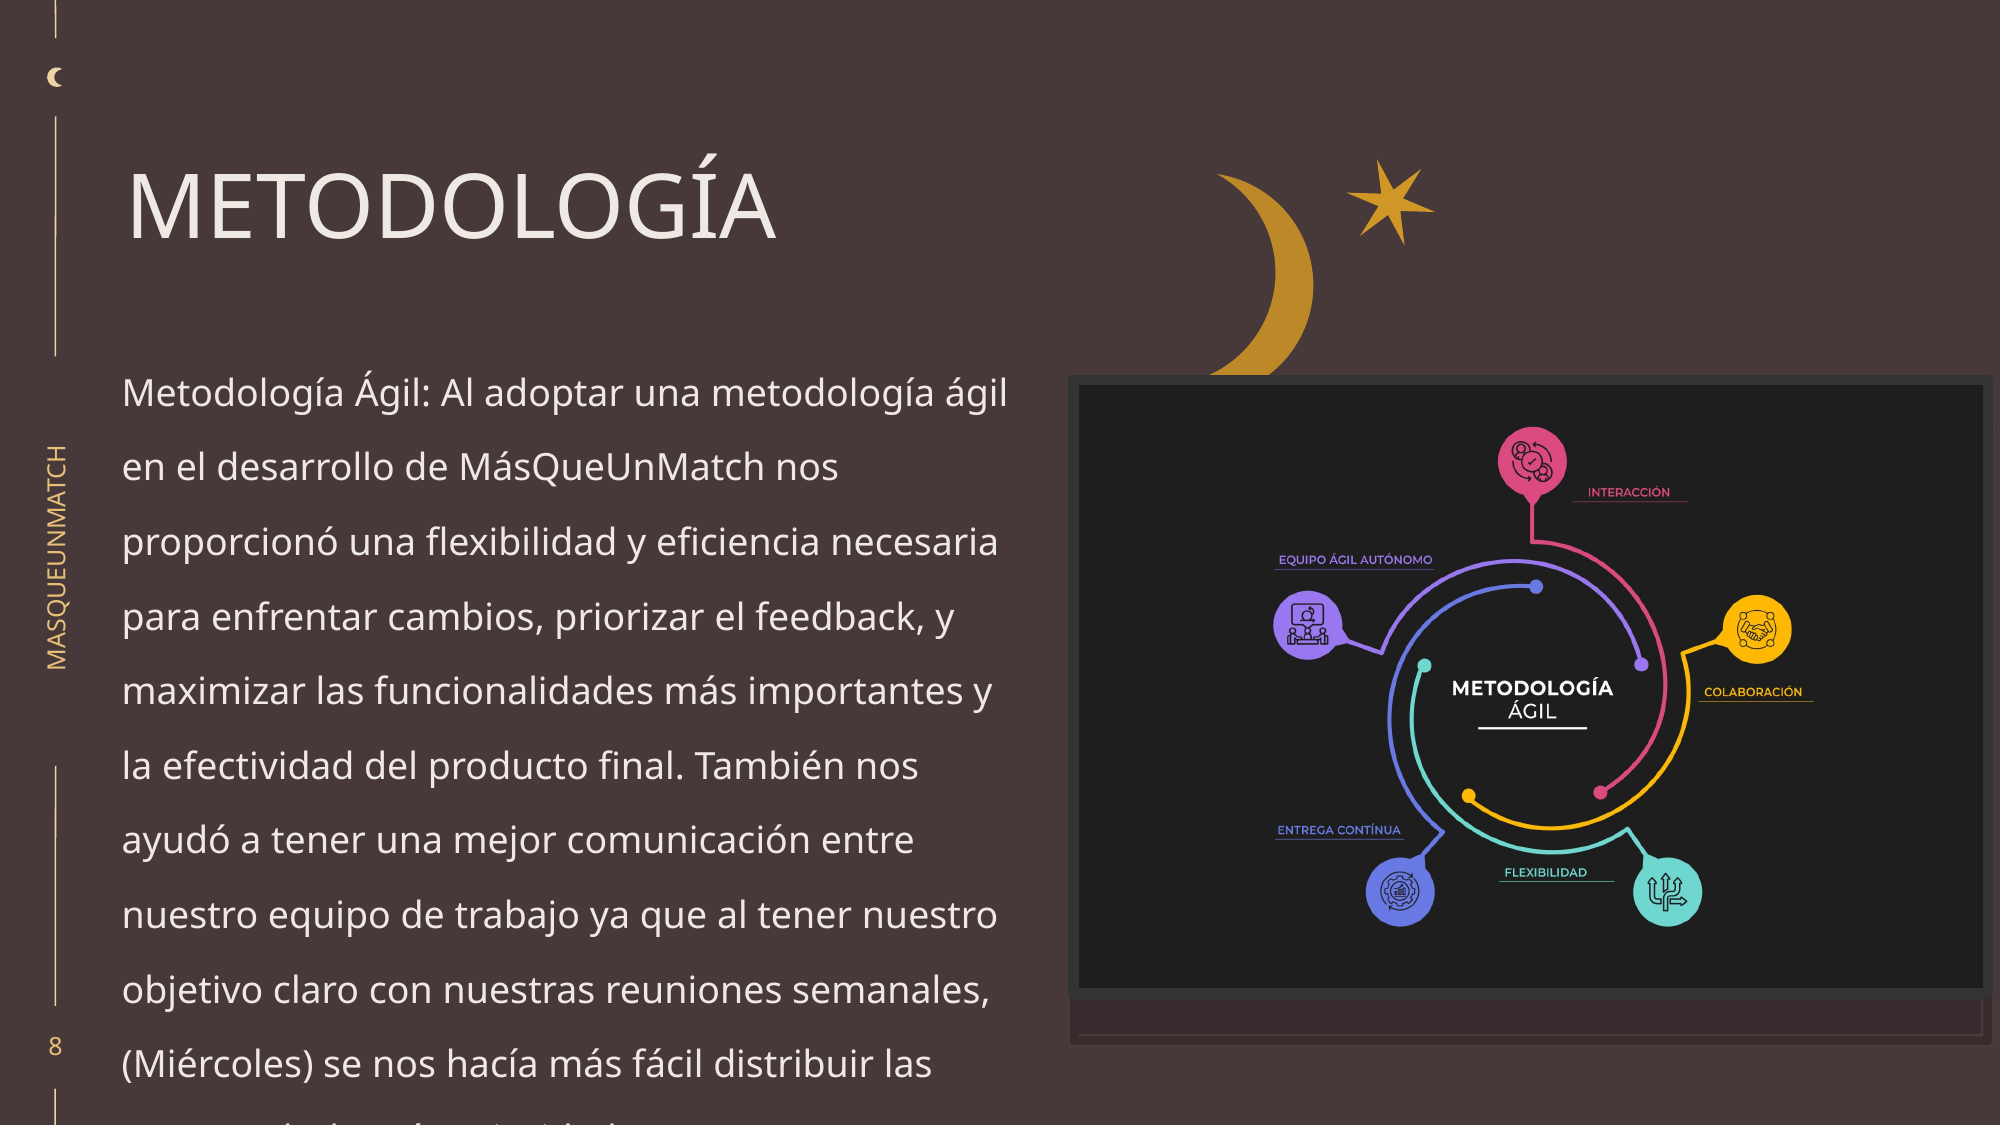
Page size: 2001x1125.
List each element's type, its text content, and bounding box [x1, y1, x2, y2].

slide_number 1 [25, 1032, 86, 1063]
list Metodología Ágil: Al adoptar una metodología ágil en el desarrollo de MásQueUnMatch nos proporcionó una flexibilidad y eficiencia necesaria para enfrentar cambios, priorizar el feedback, y maximizar las funcionalidades más importantes y la efectividad del producto final. También nos ayudó a tener una mejor comunicación entre nuestro equipo de trabajo ya que al tener nuestro objetivo claro con nuestras reuniones semanales, (Miércoles) se nos hacía más fácil distribuir las tareas y darle más prioridad a unas que otras, priorizando las más importantes obviamente. [121, 338, 1028, 989]
footer MASQUEUNMATCH [40, 348, 71, 769]
picture [1078, 385, 1984, 989]
title METODOLOGÍA [125, 153, 1080, 266]
